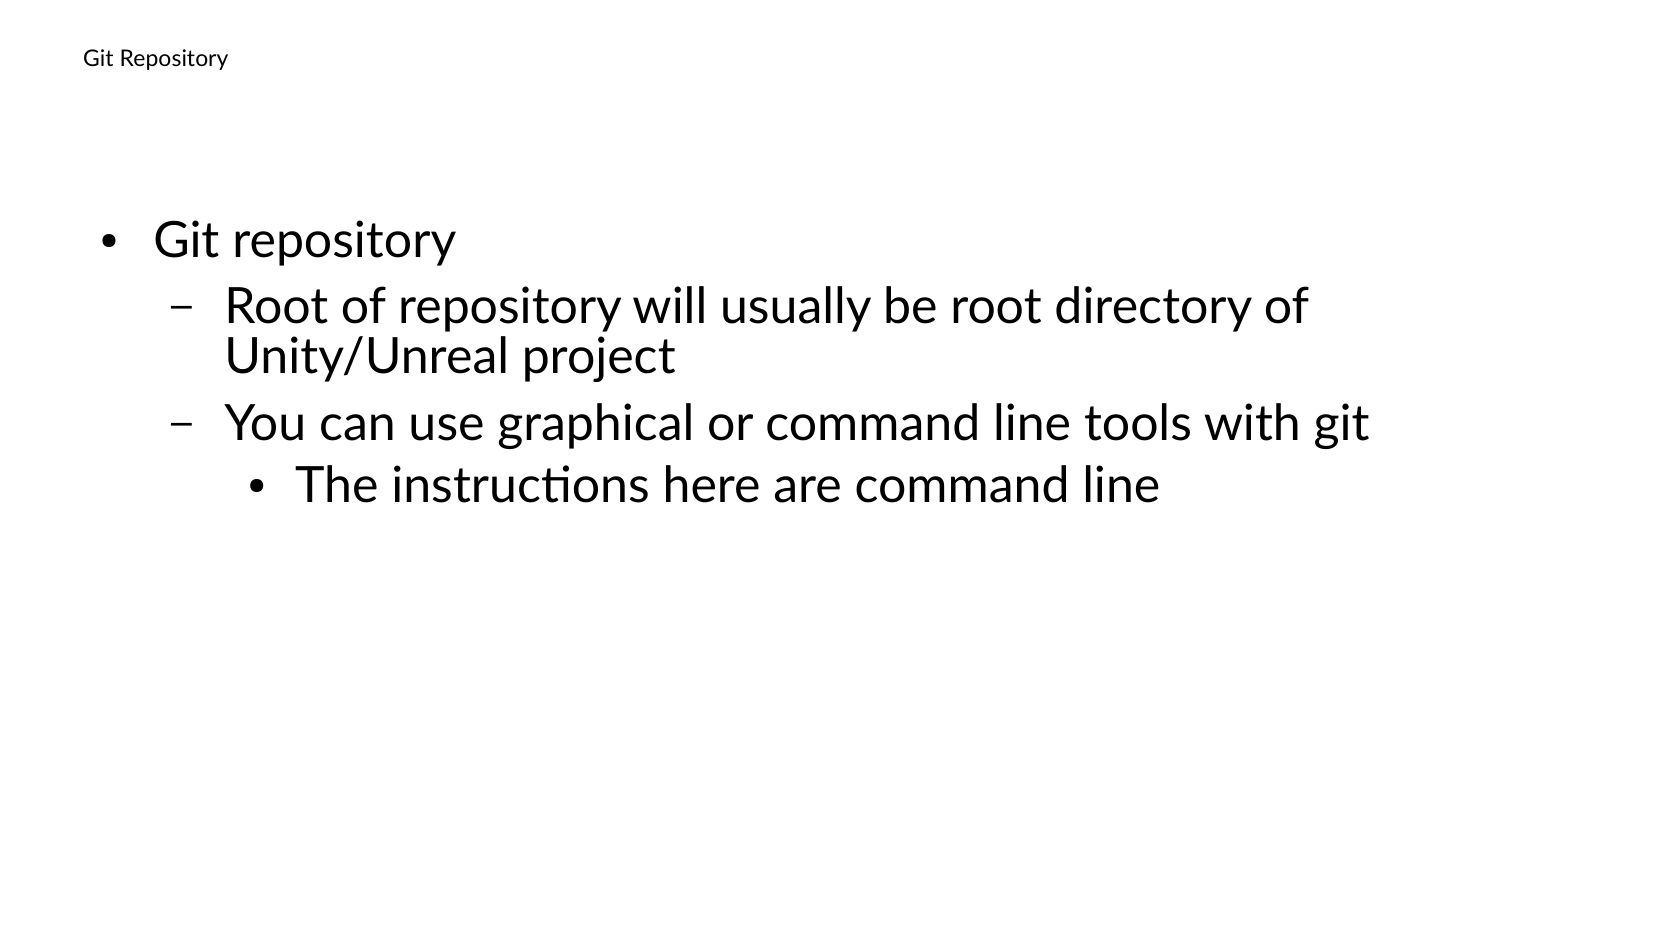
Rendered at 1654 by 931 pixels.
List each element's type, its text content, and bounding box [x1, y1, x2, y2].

title Git Repository [83, 0, 1571, 119]
list Git repository Root of repository will usually be root directory of Unity/Unreal project You can use graphical or command line tools with git The instructions here are command line [82, 217, 1571, 839]
